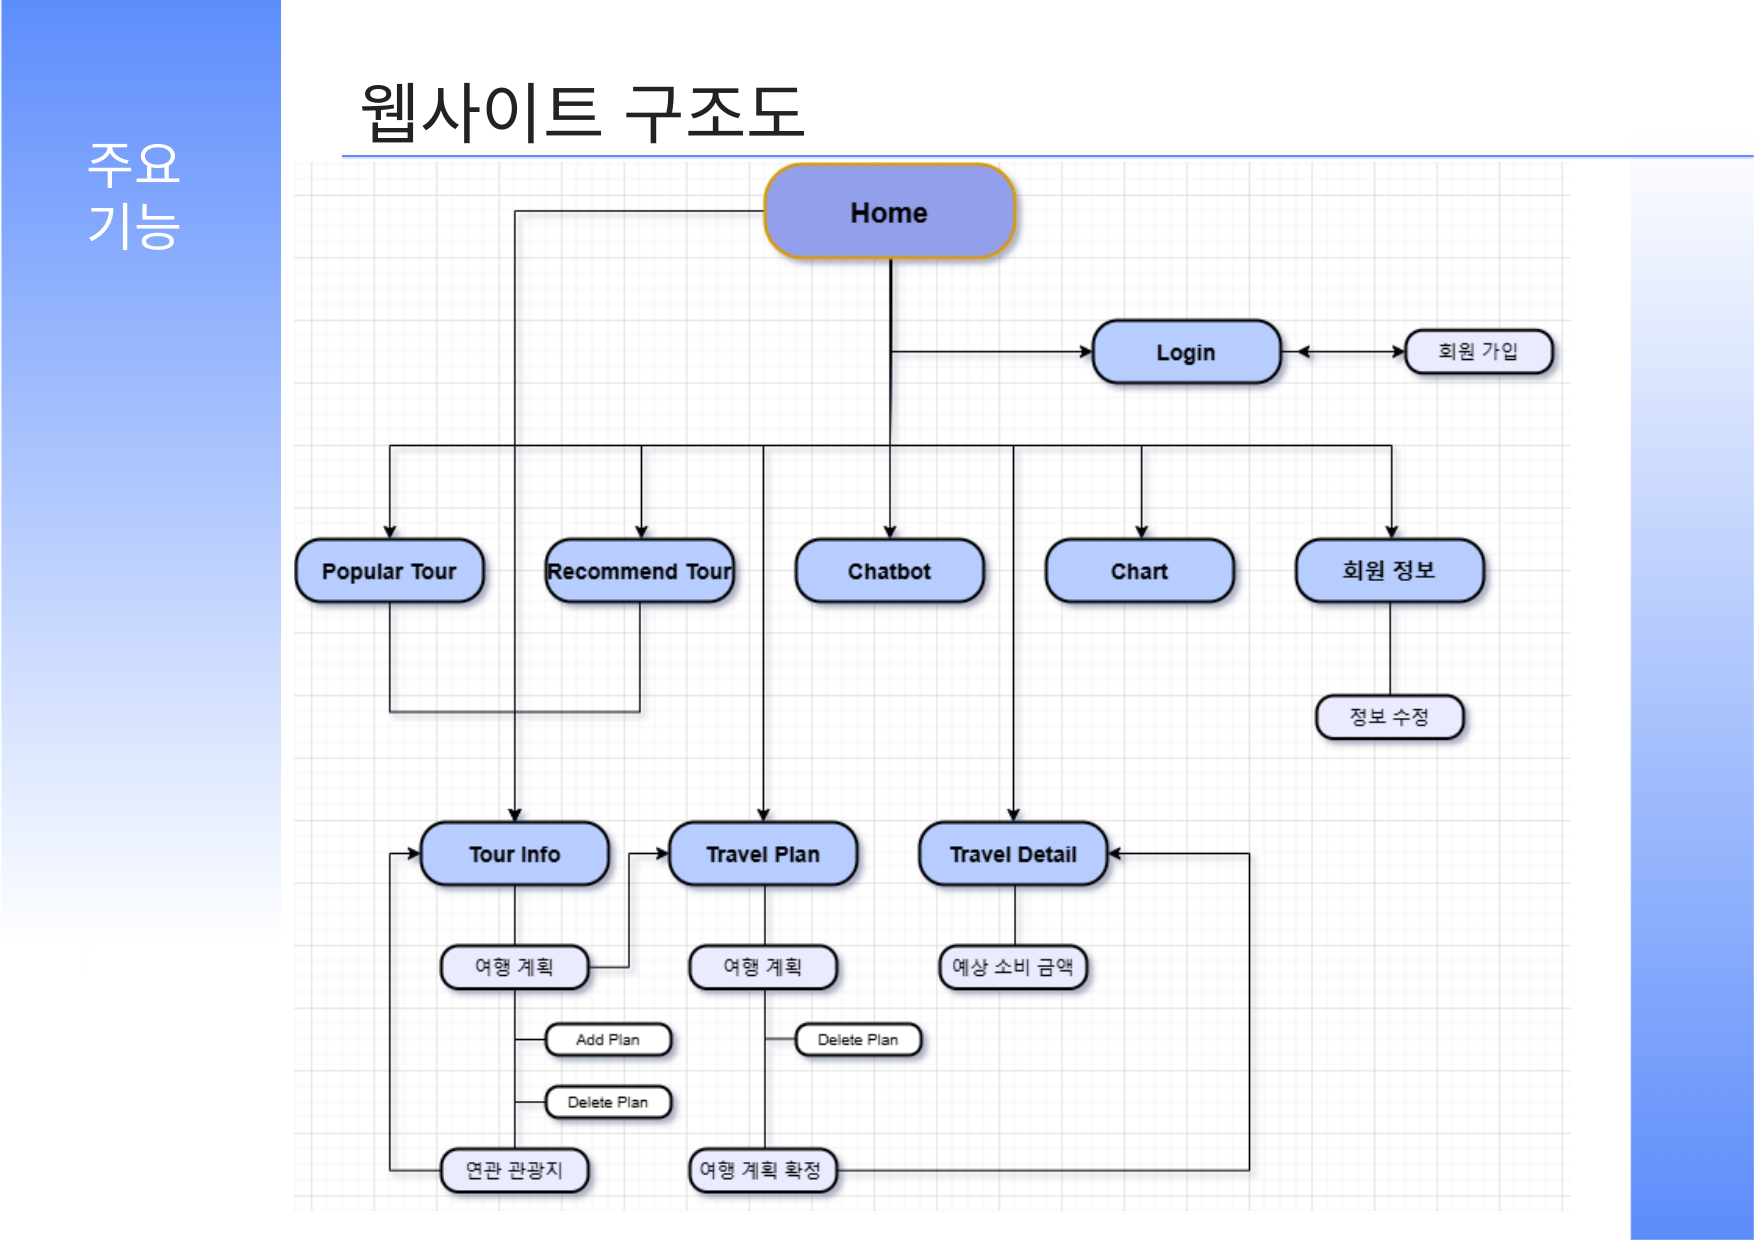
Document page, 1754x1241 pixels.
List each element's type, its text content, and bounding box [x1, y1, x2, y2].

text_box 주요 기능 [86, 134, 260, 235]
picture [0, 0, 281, 979]
picture [294, 162, 1571, 1211]
text_box 웹사이트 구조도 [359, 66, 1407, 155]
picture [342, 133, 1754, 1240]
